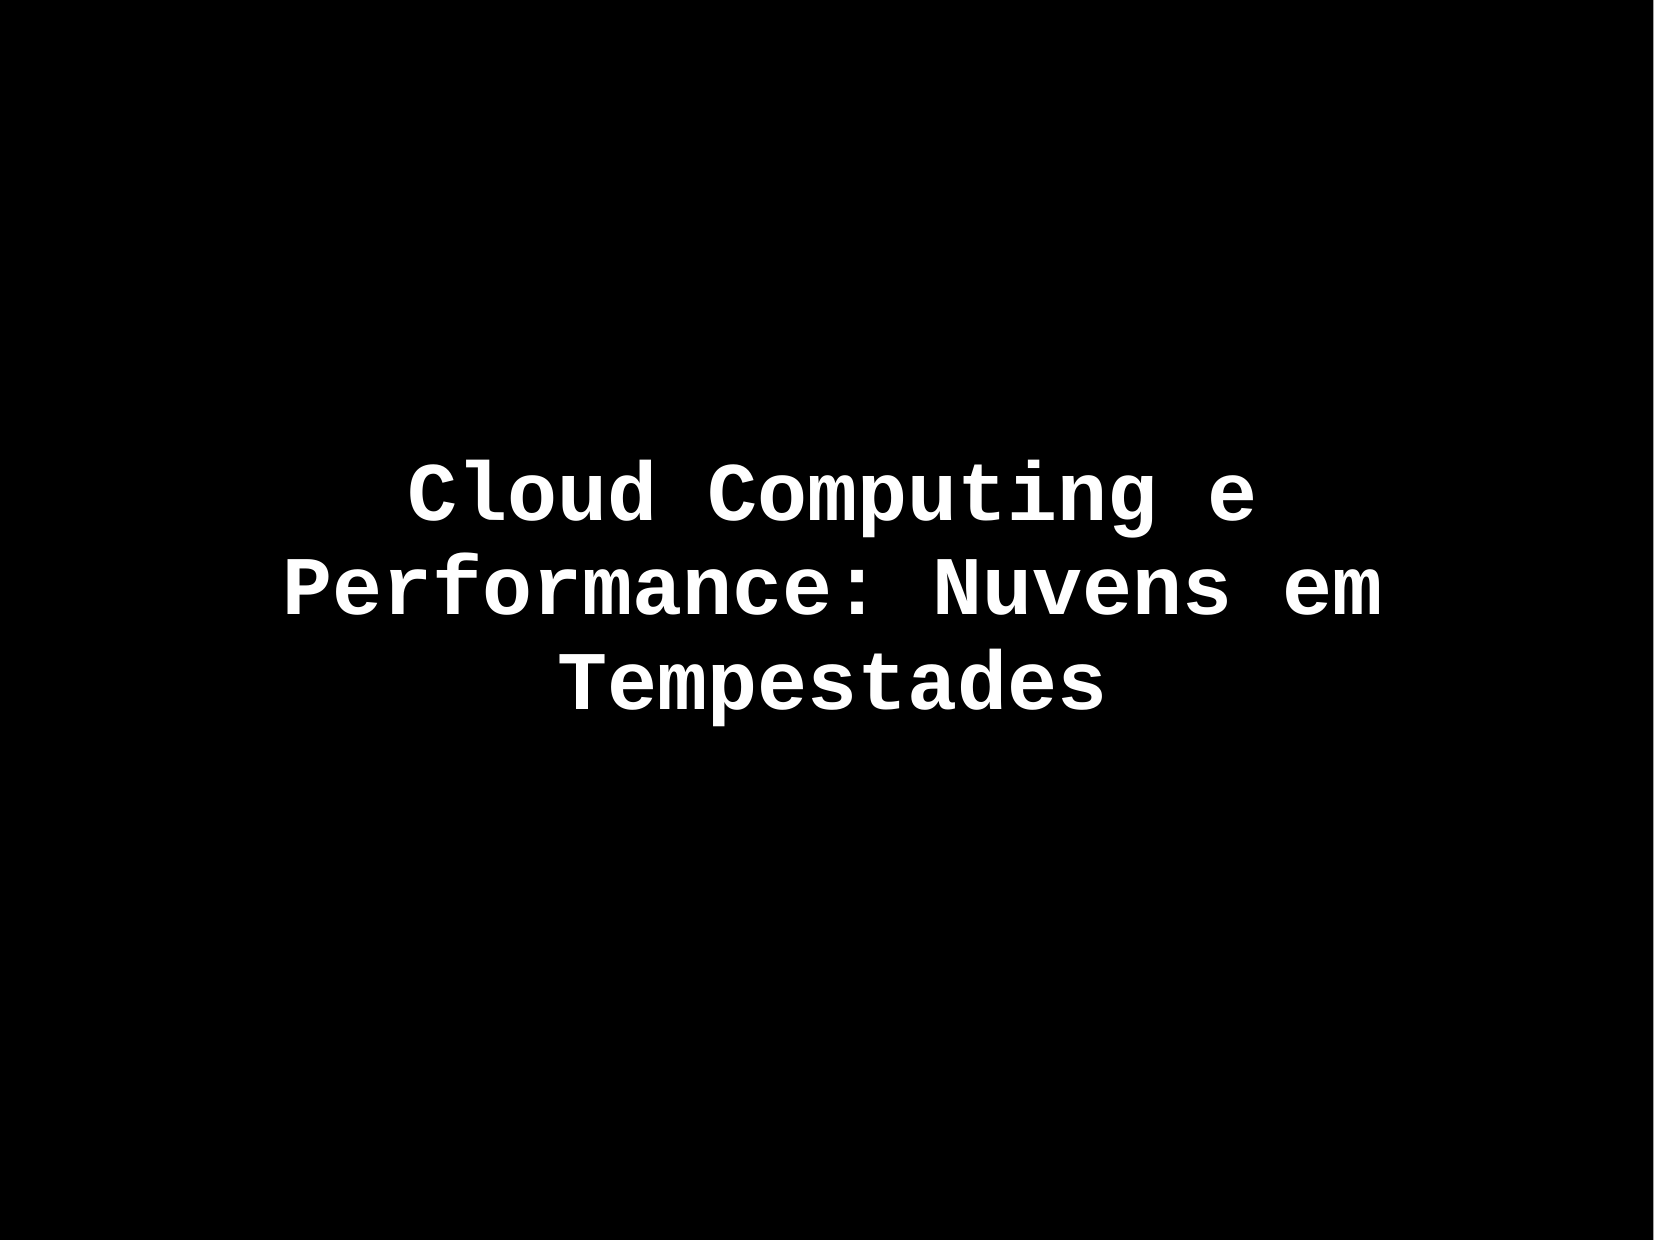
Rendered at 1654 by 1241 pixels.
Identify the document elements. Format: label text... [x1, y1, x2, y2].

subtitle Cloud Computing e Performance: Nuvens em Tempestades [87, 190, 1577, 995]
